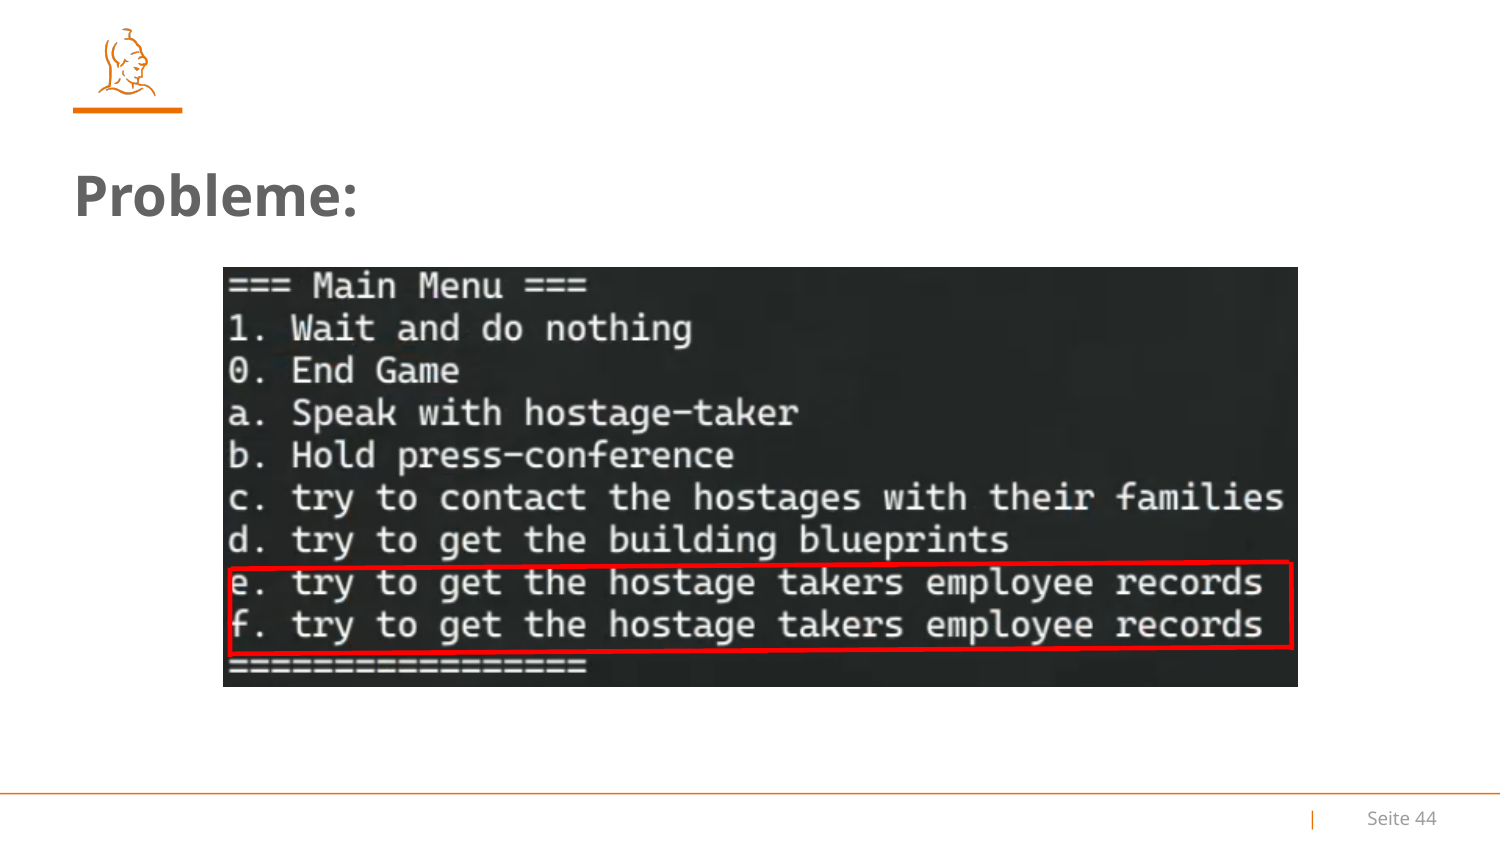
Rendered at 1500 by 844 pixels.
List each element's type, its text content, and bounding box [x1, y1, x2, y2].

picture [223, 267, 1298, 687]
list Probleme: [62, 155, 1230, 237]
picture [95, 26, 158, 98]
